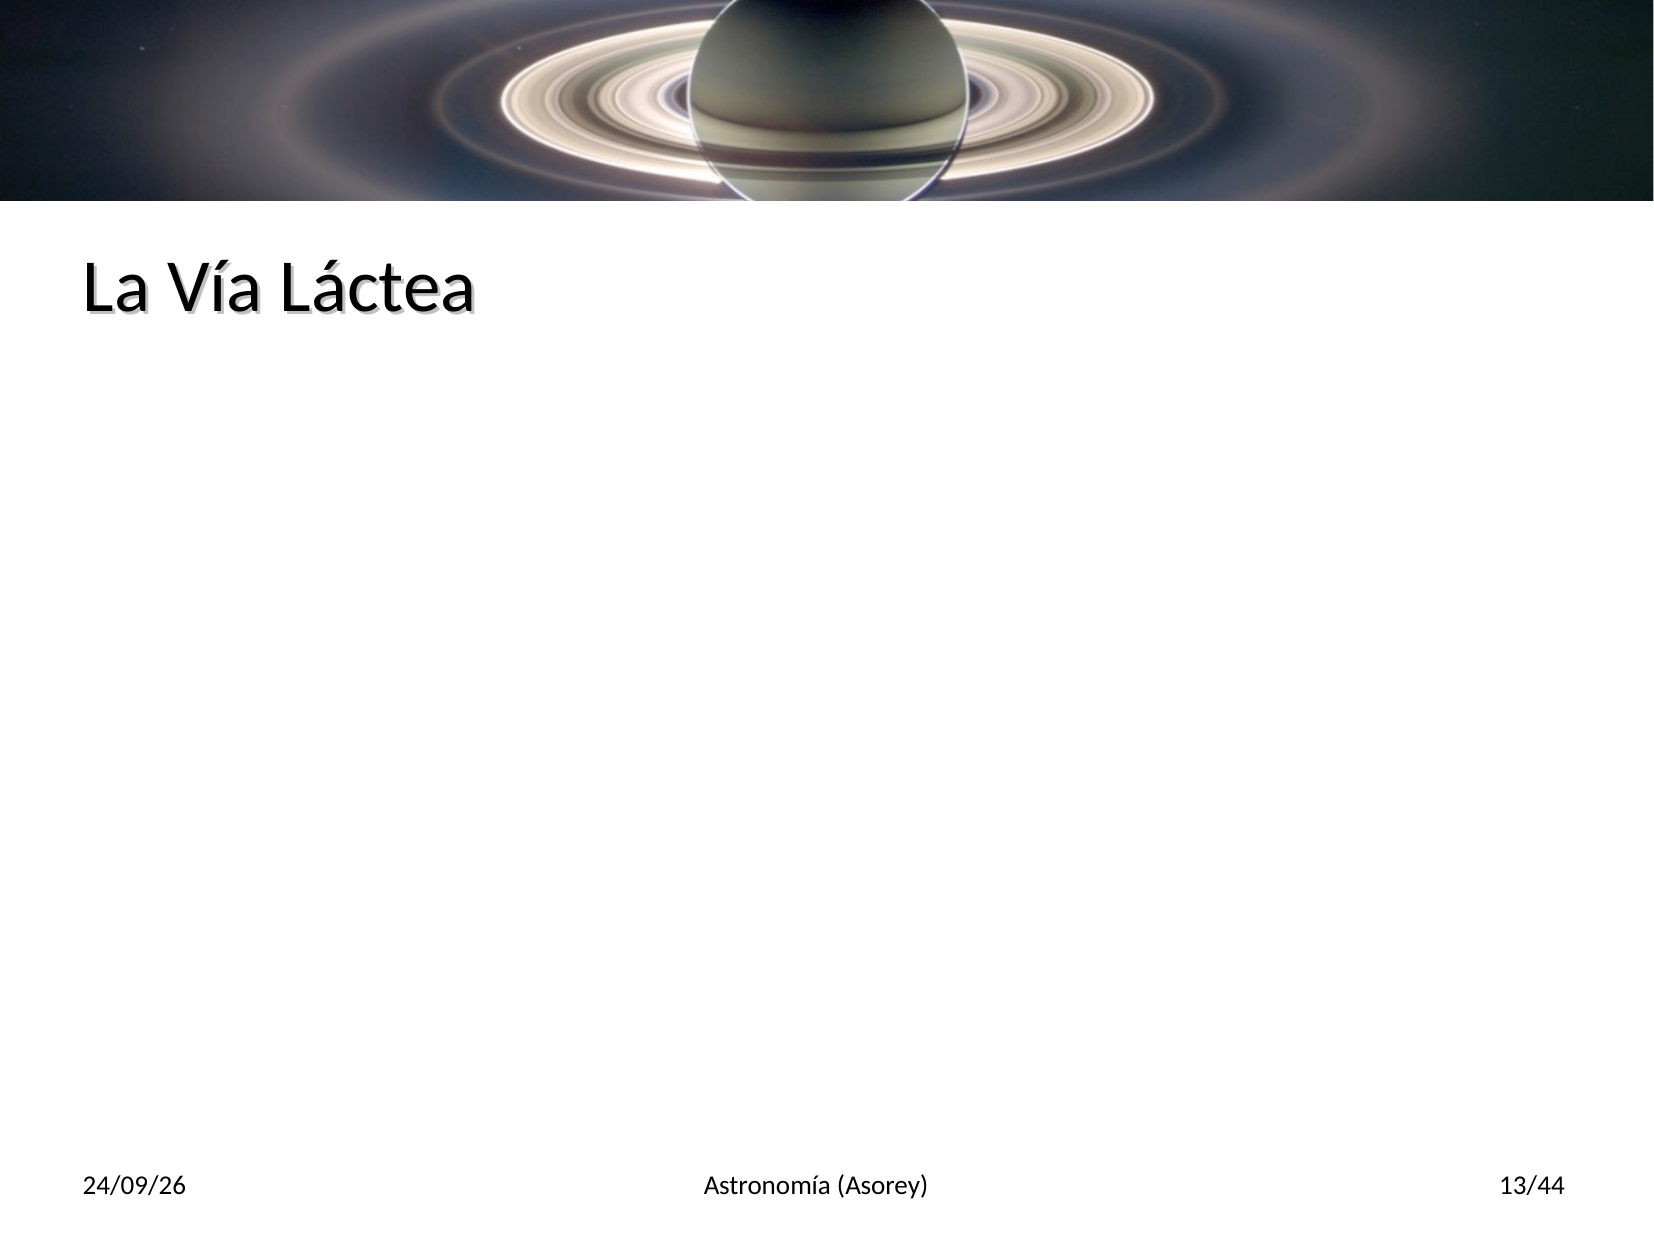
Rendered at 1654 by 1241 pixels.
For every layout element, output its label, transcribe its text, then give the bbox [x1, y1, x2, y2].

title La Vía Láctea [82, 188, 1571, 397]
picture [0, 0, 1654, 201]
